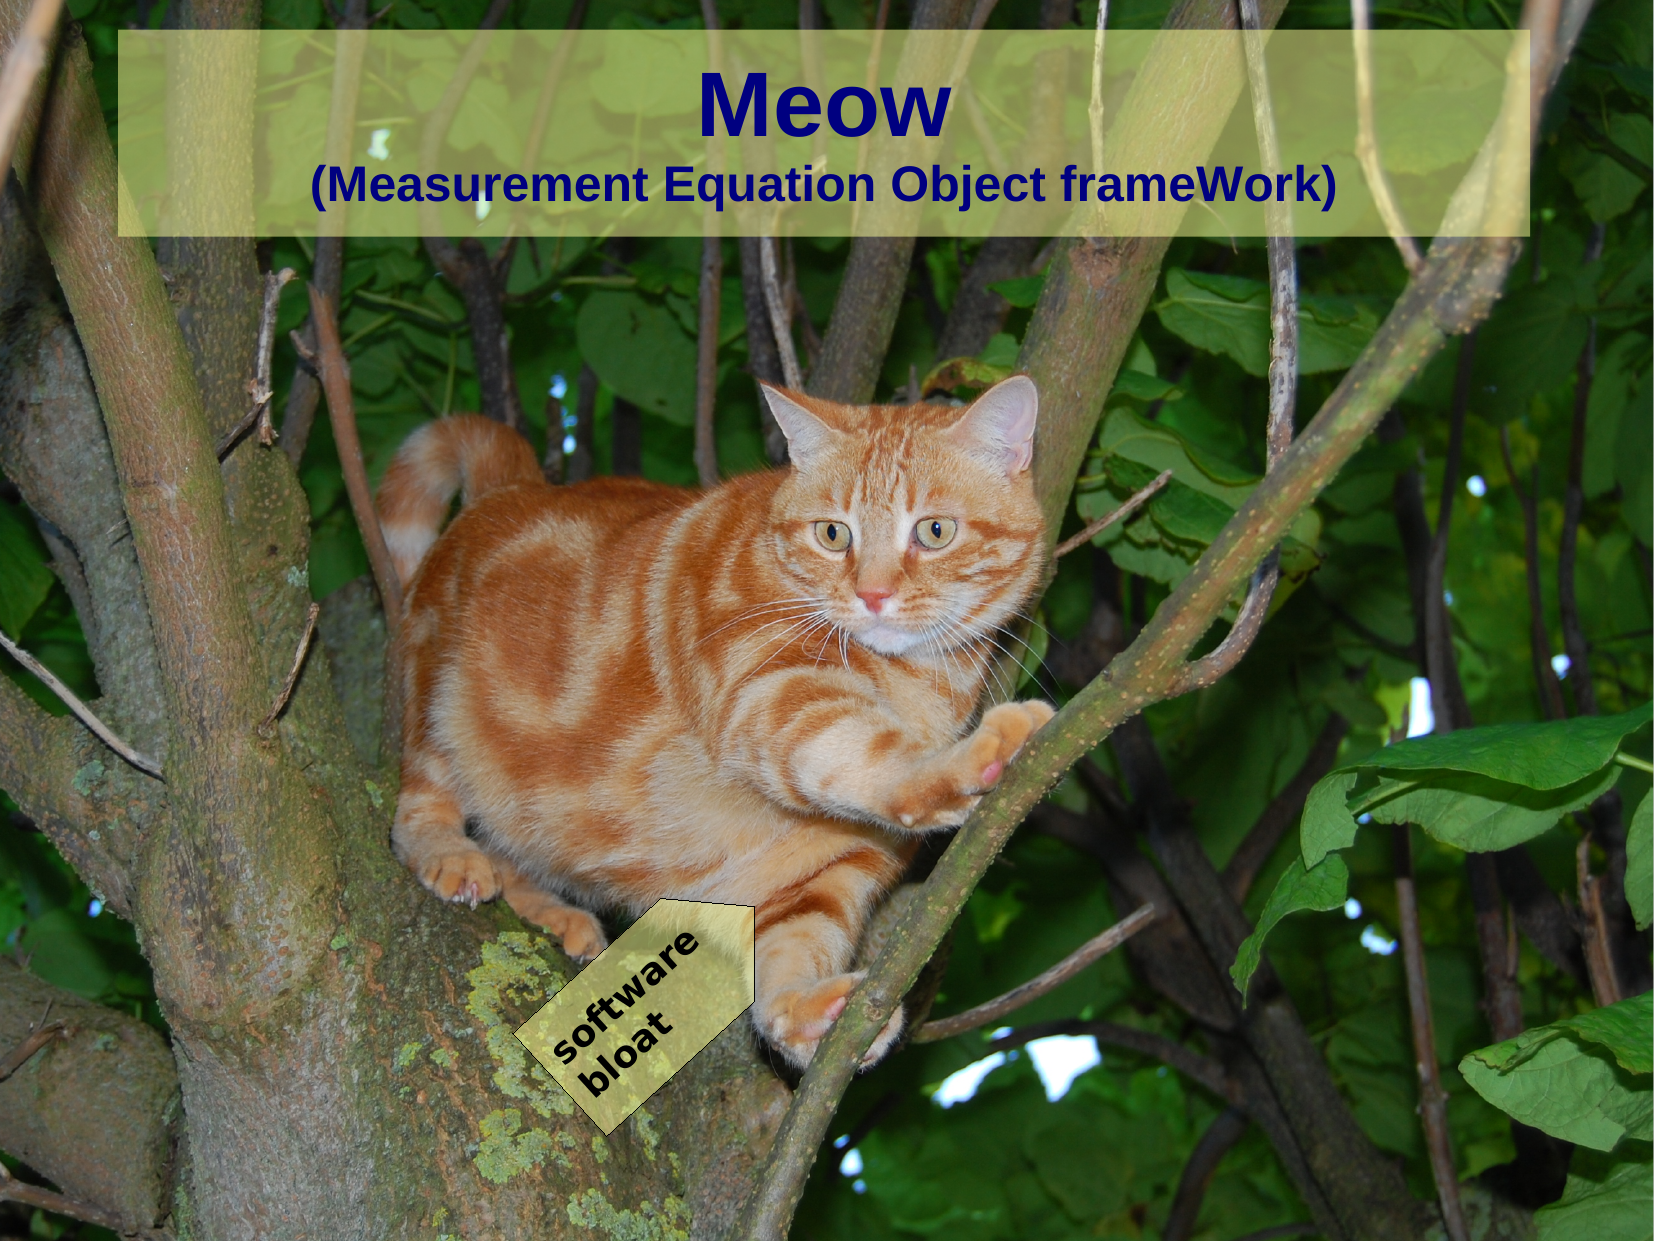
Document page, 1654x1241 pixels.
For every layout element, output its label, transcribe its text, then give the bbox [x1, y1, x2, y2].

picture [0, 0, 1654, 1241]
text_box software bloat [512, 898, 755, 1137]
title Meow (Measurement Equation Object frameWork) [118, 29, 1531, 237]
